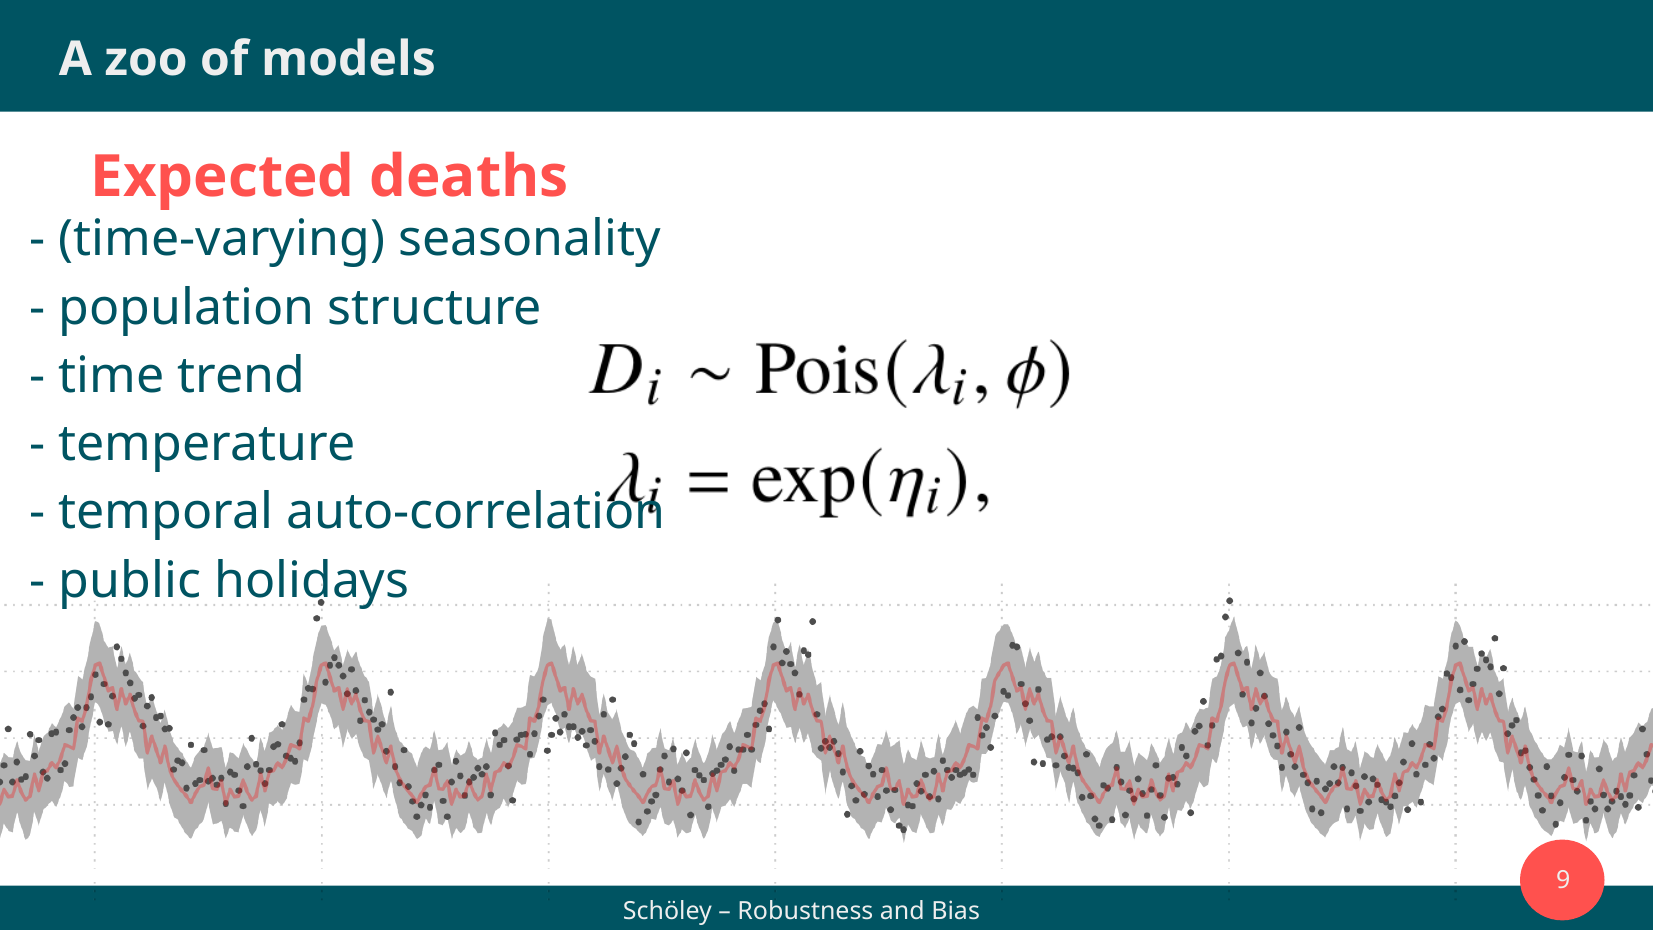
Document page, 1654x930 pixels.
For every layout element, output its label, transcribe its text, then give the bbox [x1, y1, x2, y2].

picture [769, 312, 1089, 550]
title A zoo of models [58, 0, 1594, 117]
picture [0, 581, 1653, 904]
text_box Expected deaths [75, 126, 682, 194]
text_box - (time-varying) seasonality - population structure - time trend - temperature - temporal auto-correlation - public holidays [15, 194, 769, 699]
